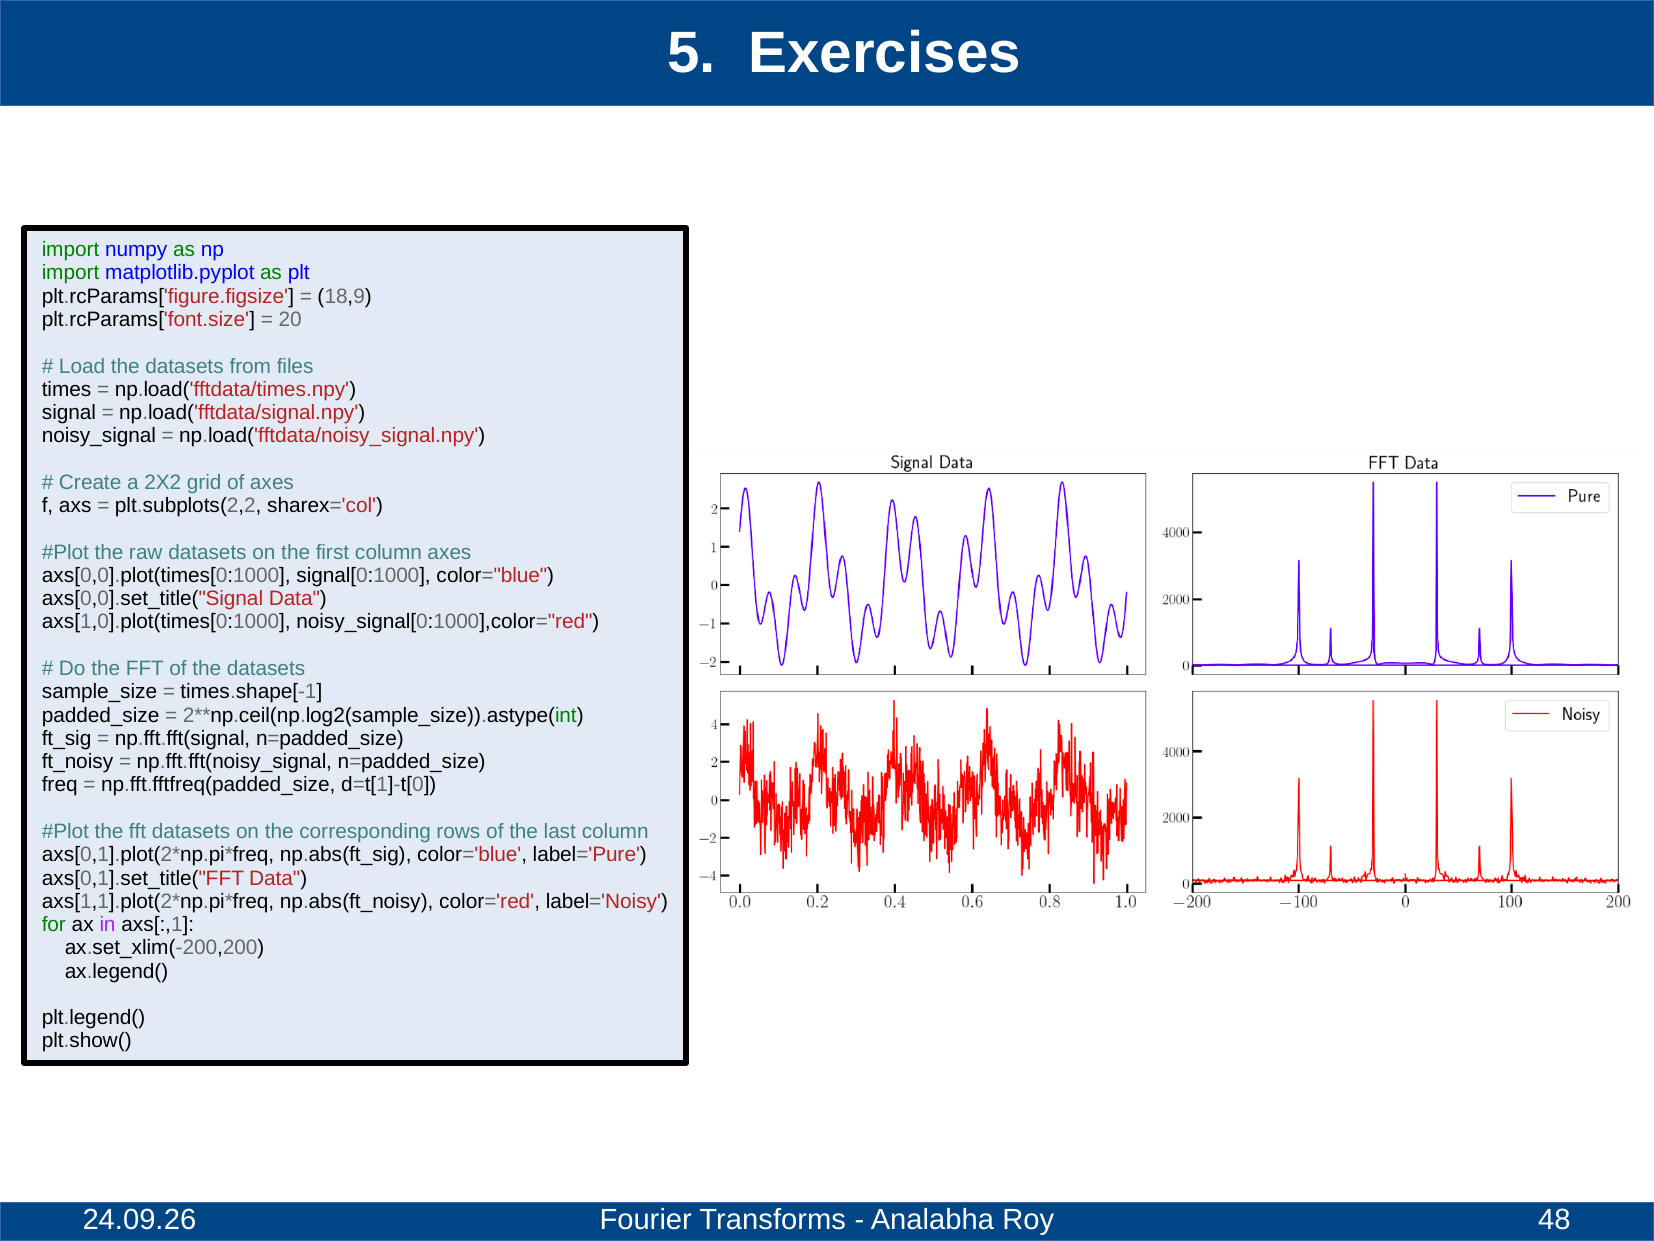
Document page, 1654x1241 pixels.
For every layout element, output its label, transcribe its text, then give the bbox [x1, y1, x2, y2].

title 5. Exercises [0, 0, 1654, 106]
picture [692, 449, 1641, 924]
text_box import numpy as np import matplotlib.pyplot as plt plt.rcParams['figure.figsize'] = (18,9) plt.rcParams['font.size'] = 20 # Load the datasets from files times = np.load('fftdata/times.npy') signal = np.load('fftdata/signal.npy') noisy_signal = np.load('fftdata/noisy_signal.npy') # Create a 2X2 grid of axes f, axs = plt.subplots(2,2, sharex='col') #Plot the raw datasets on the first column axes axs[0,0].plot(times[0:1000], signal[0:1000], color="blue") axs[0,0].set_title("Signal Data") axs[1,0].plot(times[0:1000], noisy_signal[0:1000],color="red") # Do the FFT of the datasets sample_size = times.shape[-1] padded_size = 2**np.ceil(np.log2(sample_size)).astype(int) ft_sig = np.fft.fft(signal, n=padded_size) ft_noisy = np.fft.fft(noisy_signal, n=padded_size) freq = np.fft.fftfreq(padded_size, d=t[1]-t[0]) #Plot the fft datasets on the corresponding rows of the last column axs[0,1].plot(2*np.pi*freq, np.abs(ft_sig), color='blue', label='Pure') axs[0,1].set_title("FFT Data") axs[1,1].plot(2*np.pi*freq, np.abs(ft_noisy), color='red', label='Noisy') for ax in axs[:,1]: ax.set_xlim(-200,200) ax.legend() plt.legend() plt.show() [24, 227, 687, 1063]
